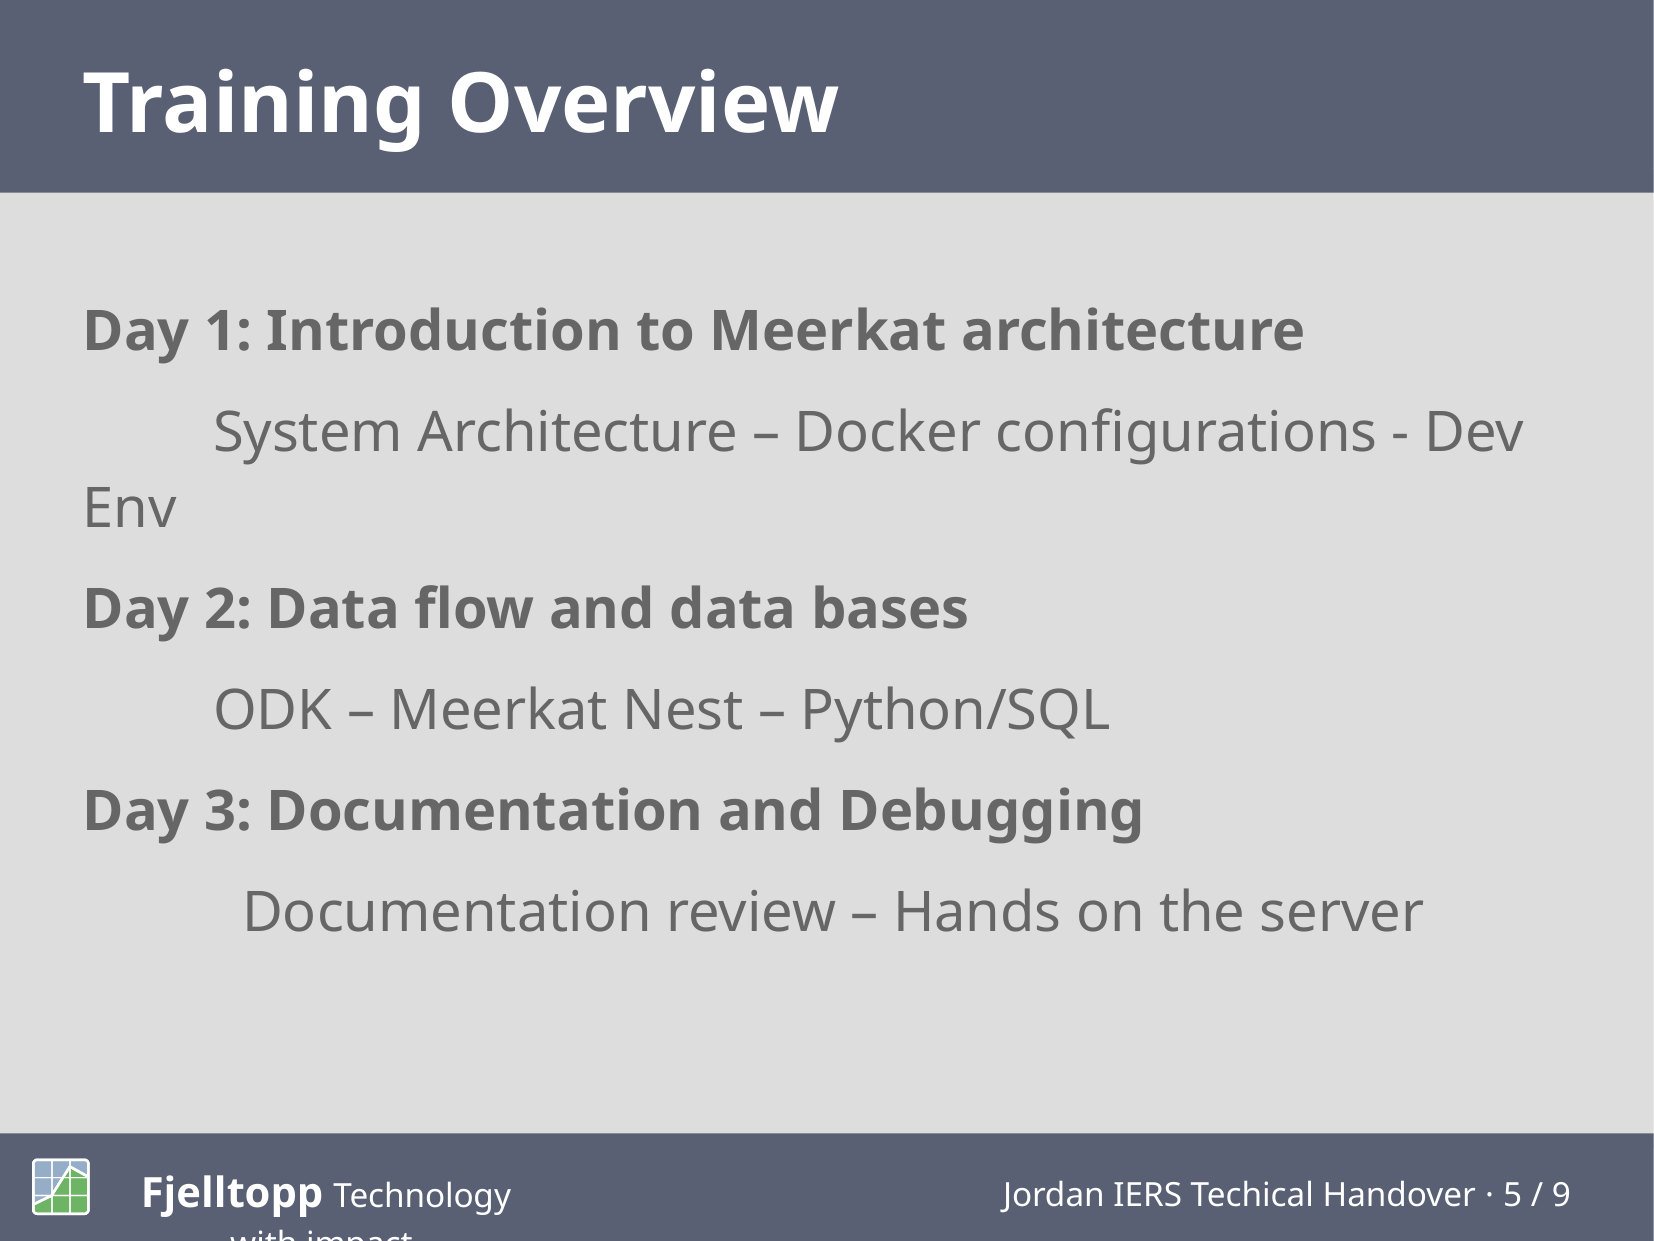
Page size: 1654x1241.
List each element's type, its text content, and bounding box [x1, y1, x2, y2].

list Day 1: Introduction to Meerkat architecture System Architecture – Docker configurations - Dev Env Day 2: Data flow and data bases ODK – Meerkat Nest – Python/SQL Day 3: Documentation and Debugging Documentation review – Hands on the server [82, 290, 1571, 1010]
title Training Overview [82, 47, 1264, 152]
